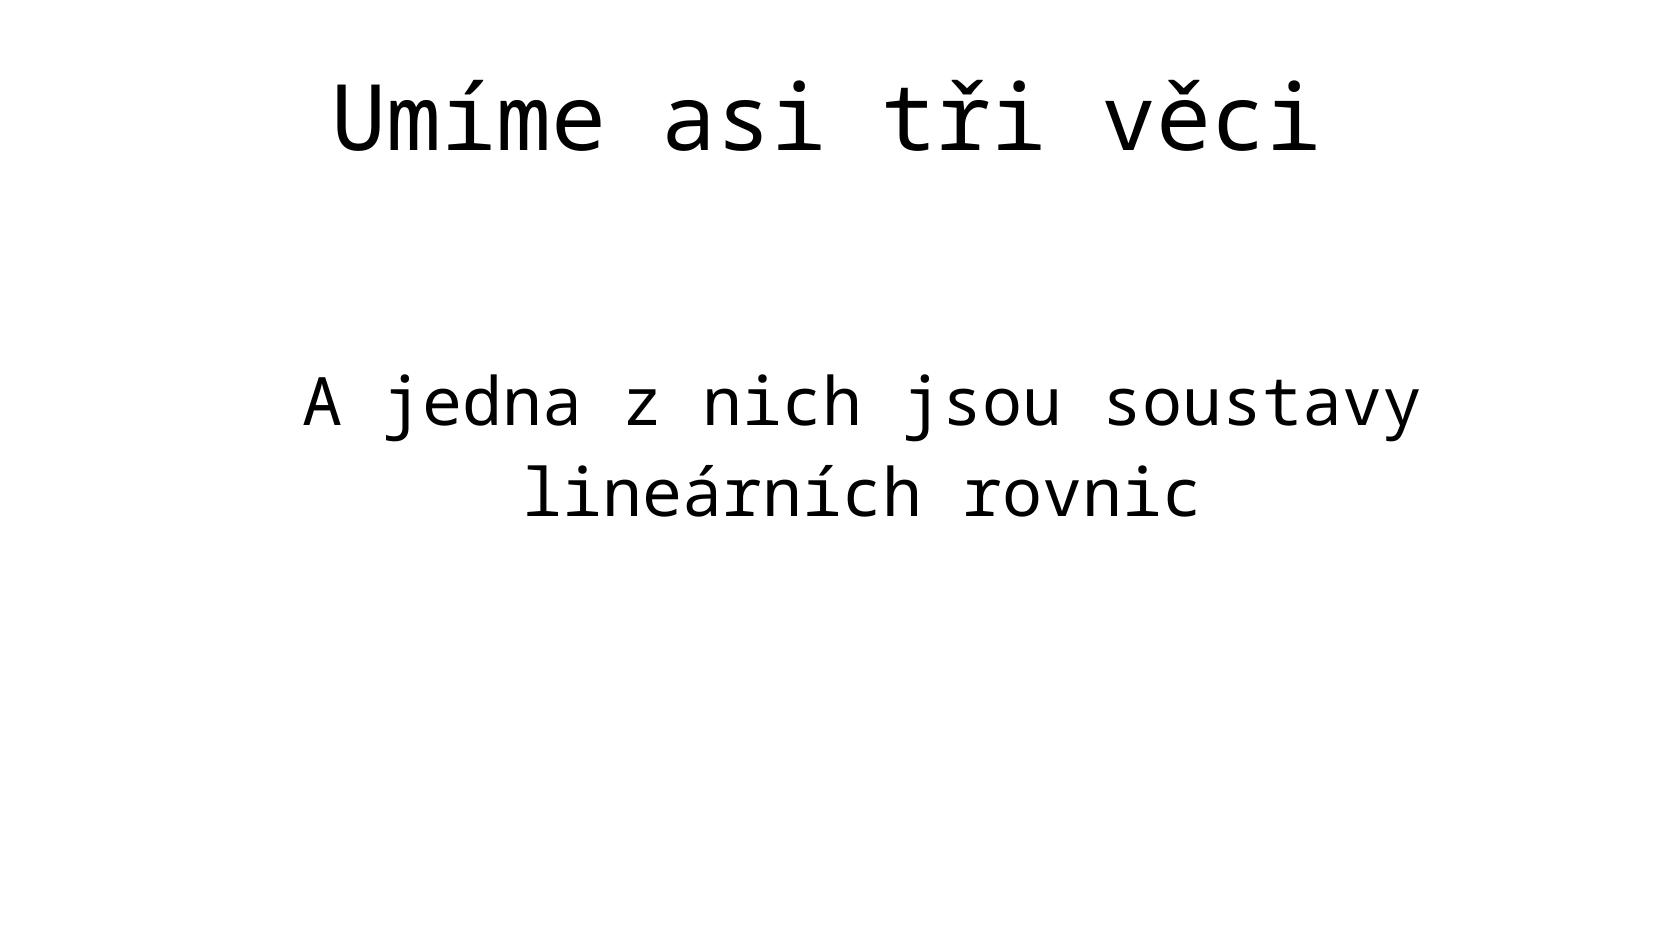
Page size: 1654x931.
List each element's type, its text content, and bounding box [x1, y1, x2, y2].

list A jedna z nich jsou soustavy lineárních rovnic [82, 354, 1571, 894]
title Umíme asi tři věci [82, 37, 1571, 193]
